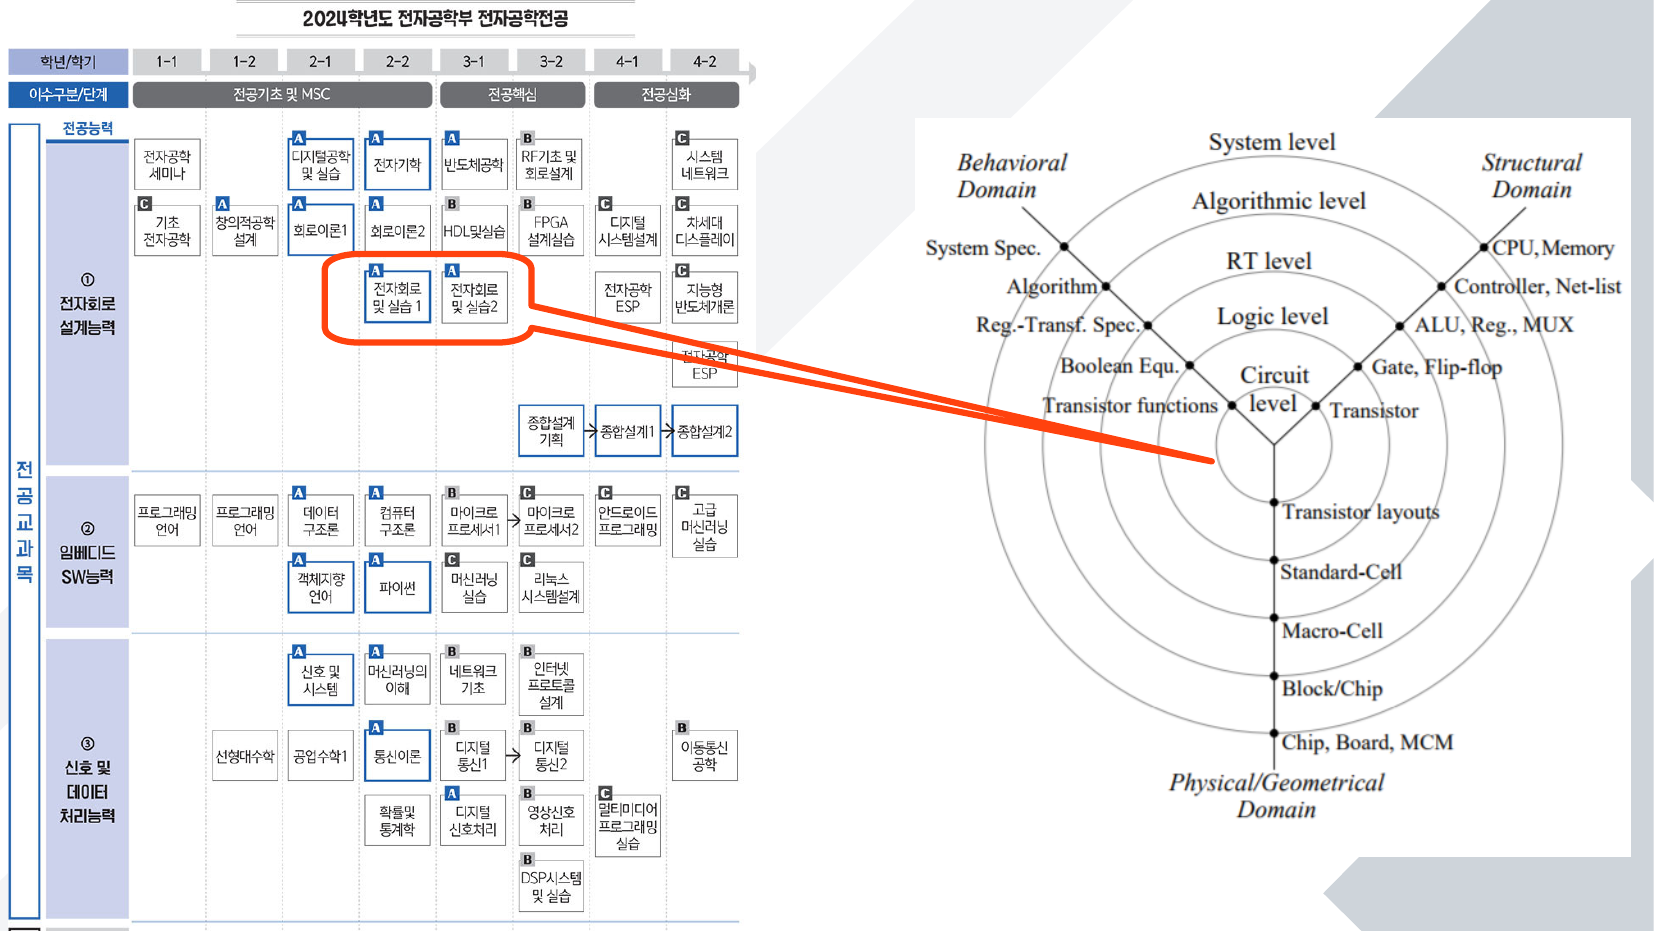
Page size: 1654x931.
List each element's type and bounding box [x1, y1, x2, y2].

picture [328, 258, 756, 368]
picture [915, 118, 1631, 857]
picture [915, 397, 955, 407]
picture [8, 0, 756, 931]
